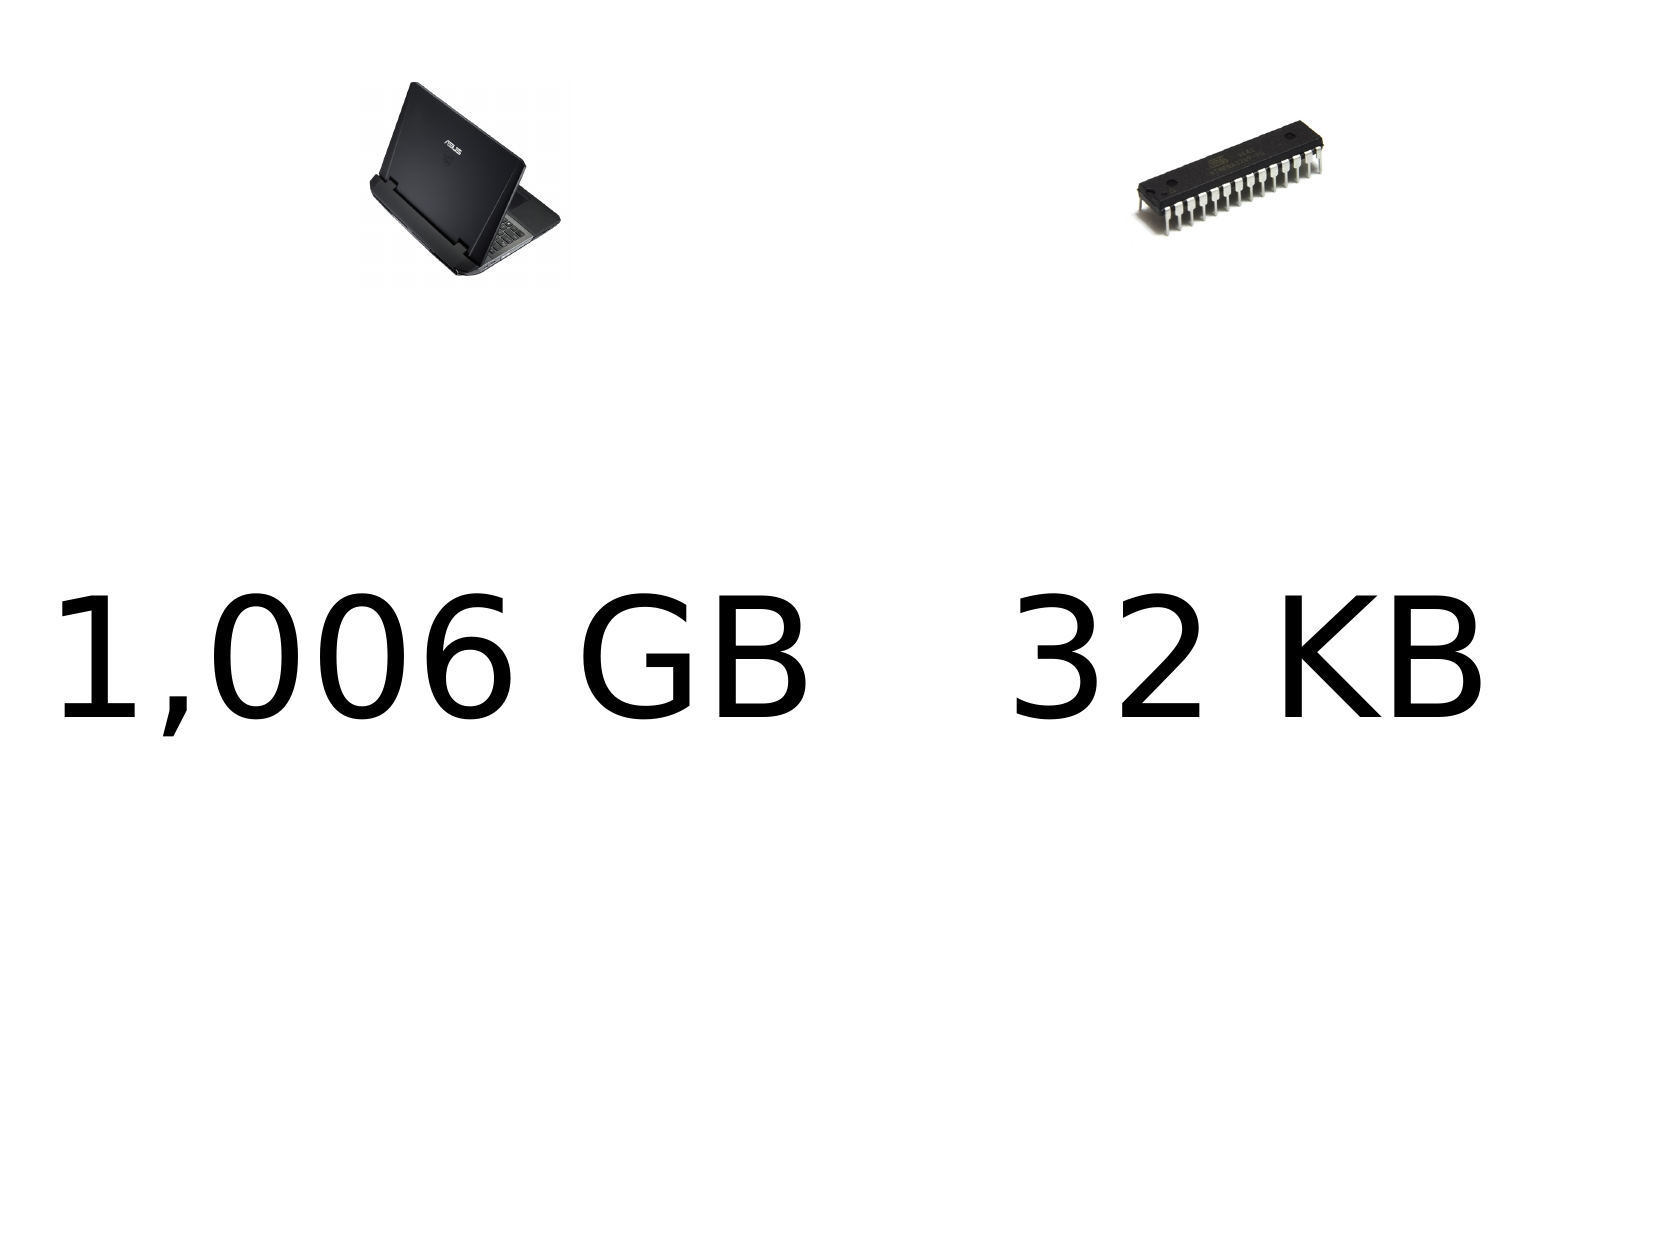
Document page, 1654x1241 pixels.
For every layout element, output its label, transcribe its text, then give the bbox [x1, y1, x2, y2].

picture [358, 74, 571, 287]
picture [1125, 98, 1334, 256]
text_box 1,006 GB [30, 555, 916, 796]
text_box 32 KB [990, 555, 1606, 796]
